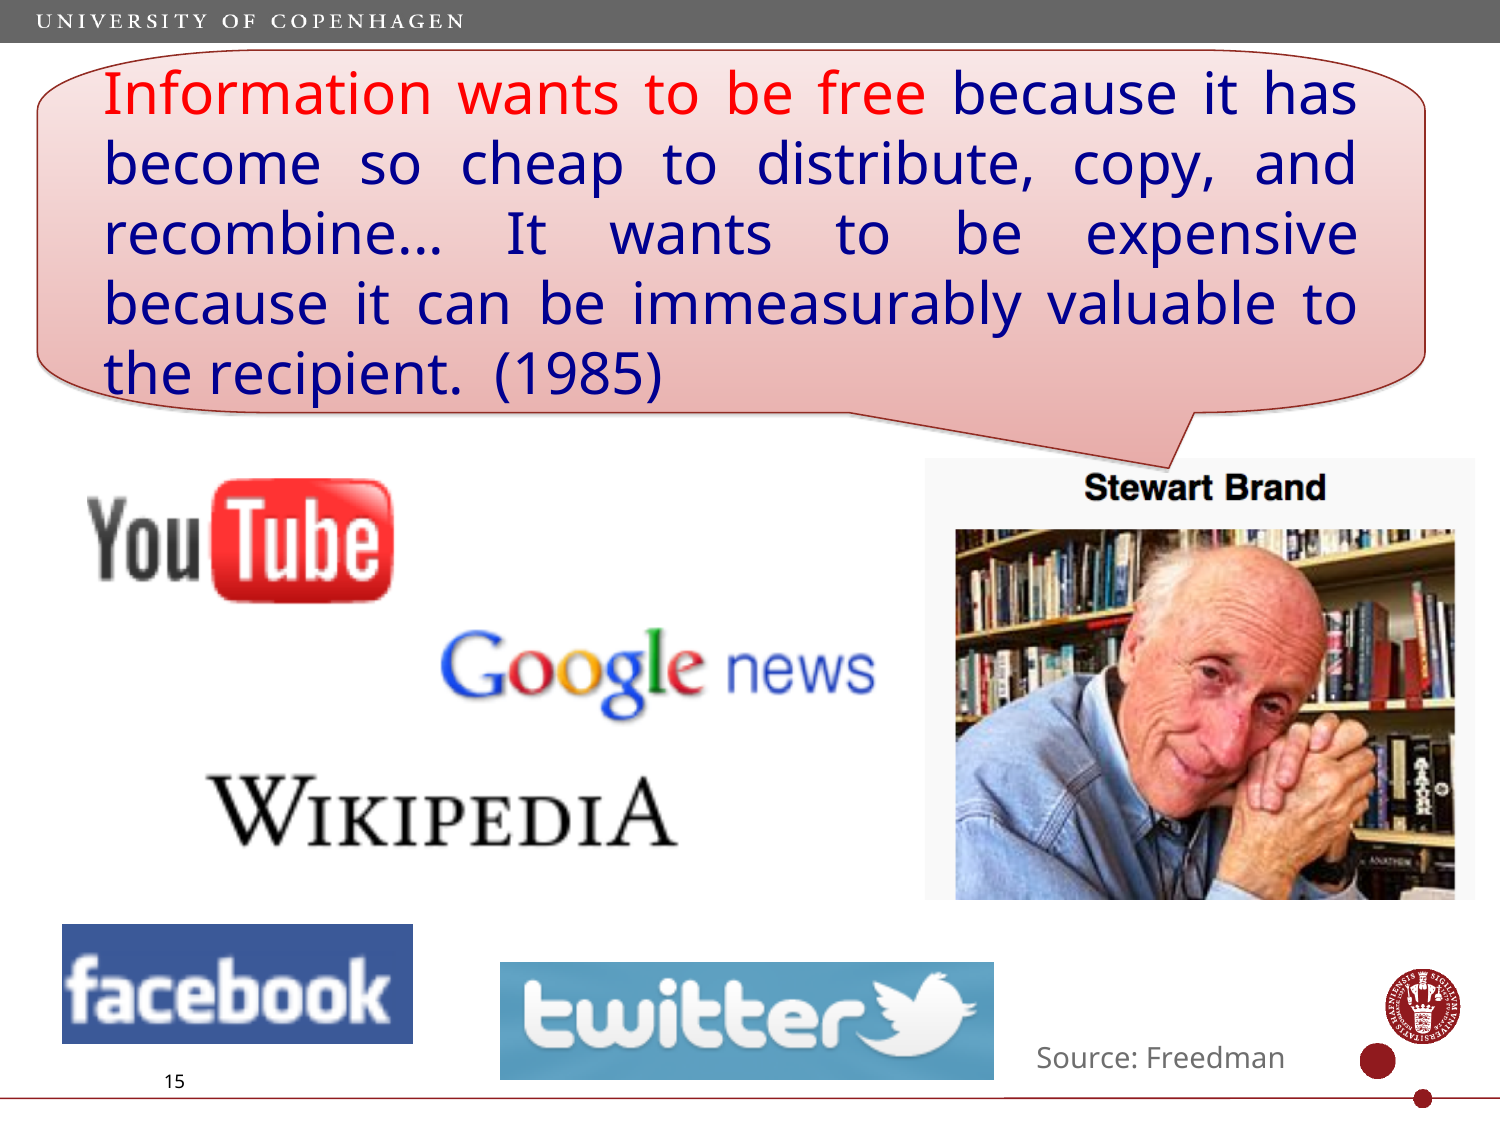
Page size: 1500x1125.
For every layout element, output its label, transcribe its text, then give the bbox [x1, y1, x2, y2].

picture [87, 462, 409, 613]
text_box <number> [163, 1070, 514, 1094]
text_box Source: Freedman [1021, 1031, 1341, 1083]
text_box Information wants to be free because it has become so cheap to distribute, copy, and recombine... It wants to be expensive because it can be immeasurably valuable to the recipient. (1985) [37, 50, 1426, 469]
picture [0, 910, 1500, 1122]
picture [181, 749, 713, 876]
picture [425, 599, 897, 729]
picture [924, 458, 1476, 901]
